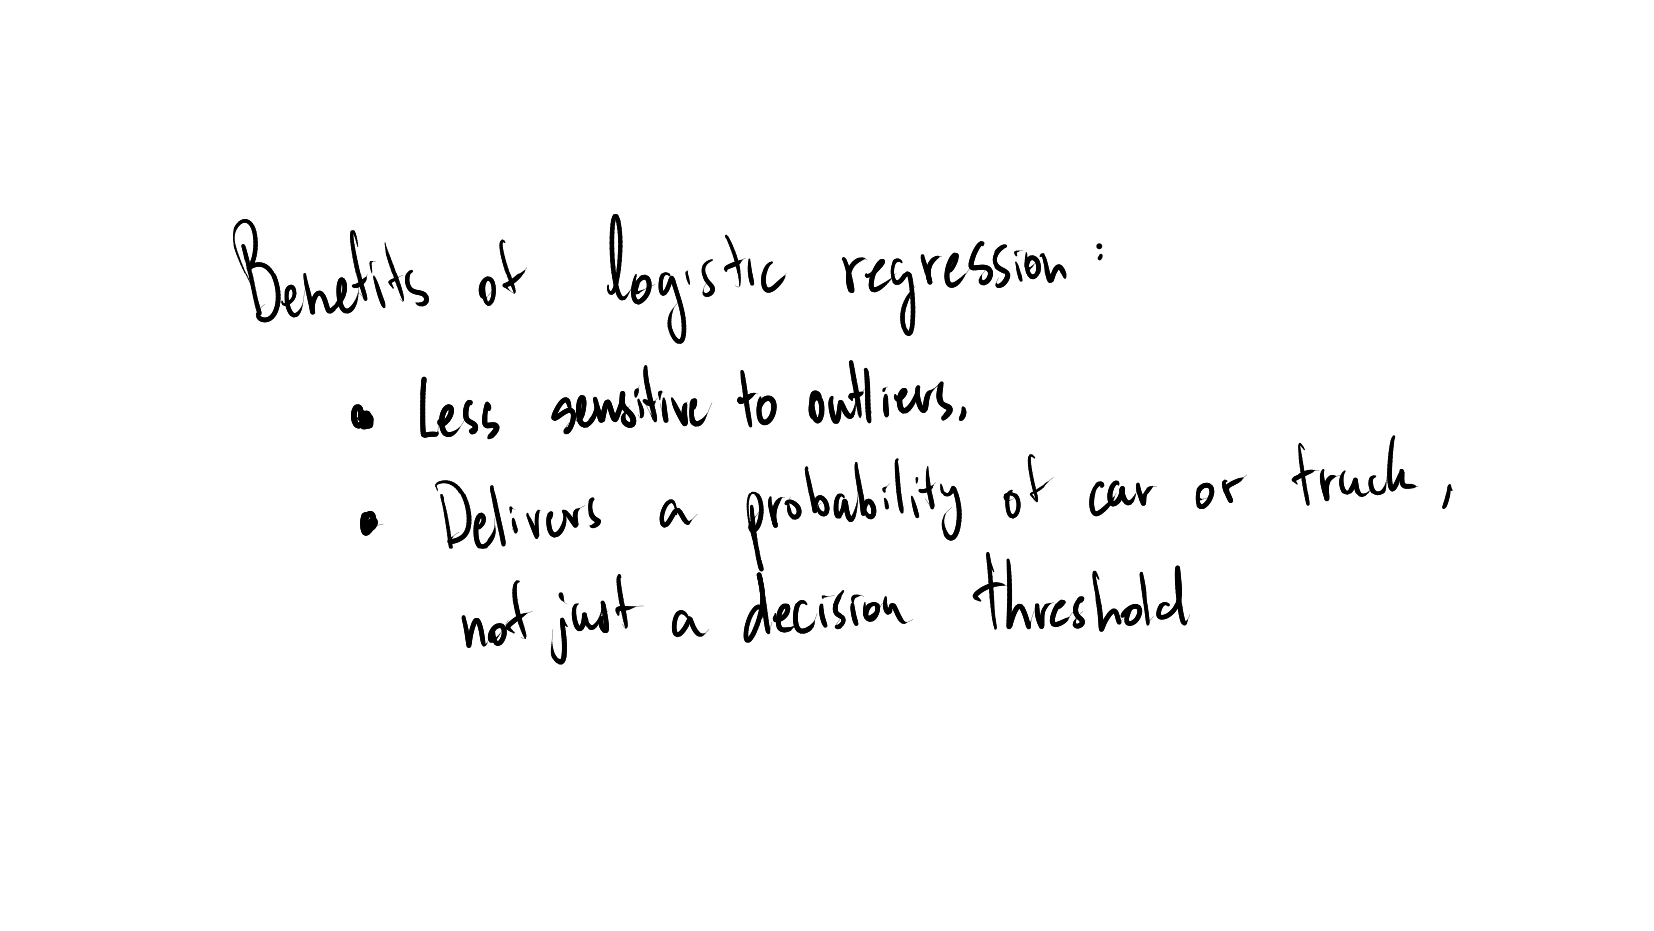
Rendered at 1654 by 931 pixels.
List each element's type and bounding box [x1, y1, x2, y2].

picture [183, 164, 1501, 713]
